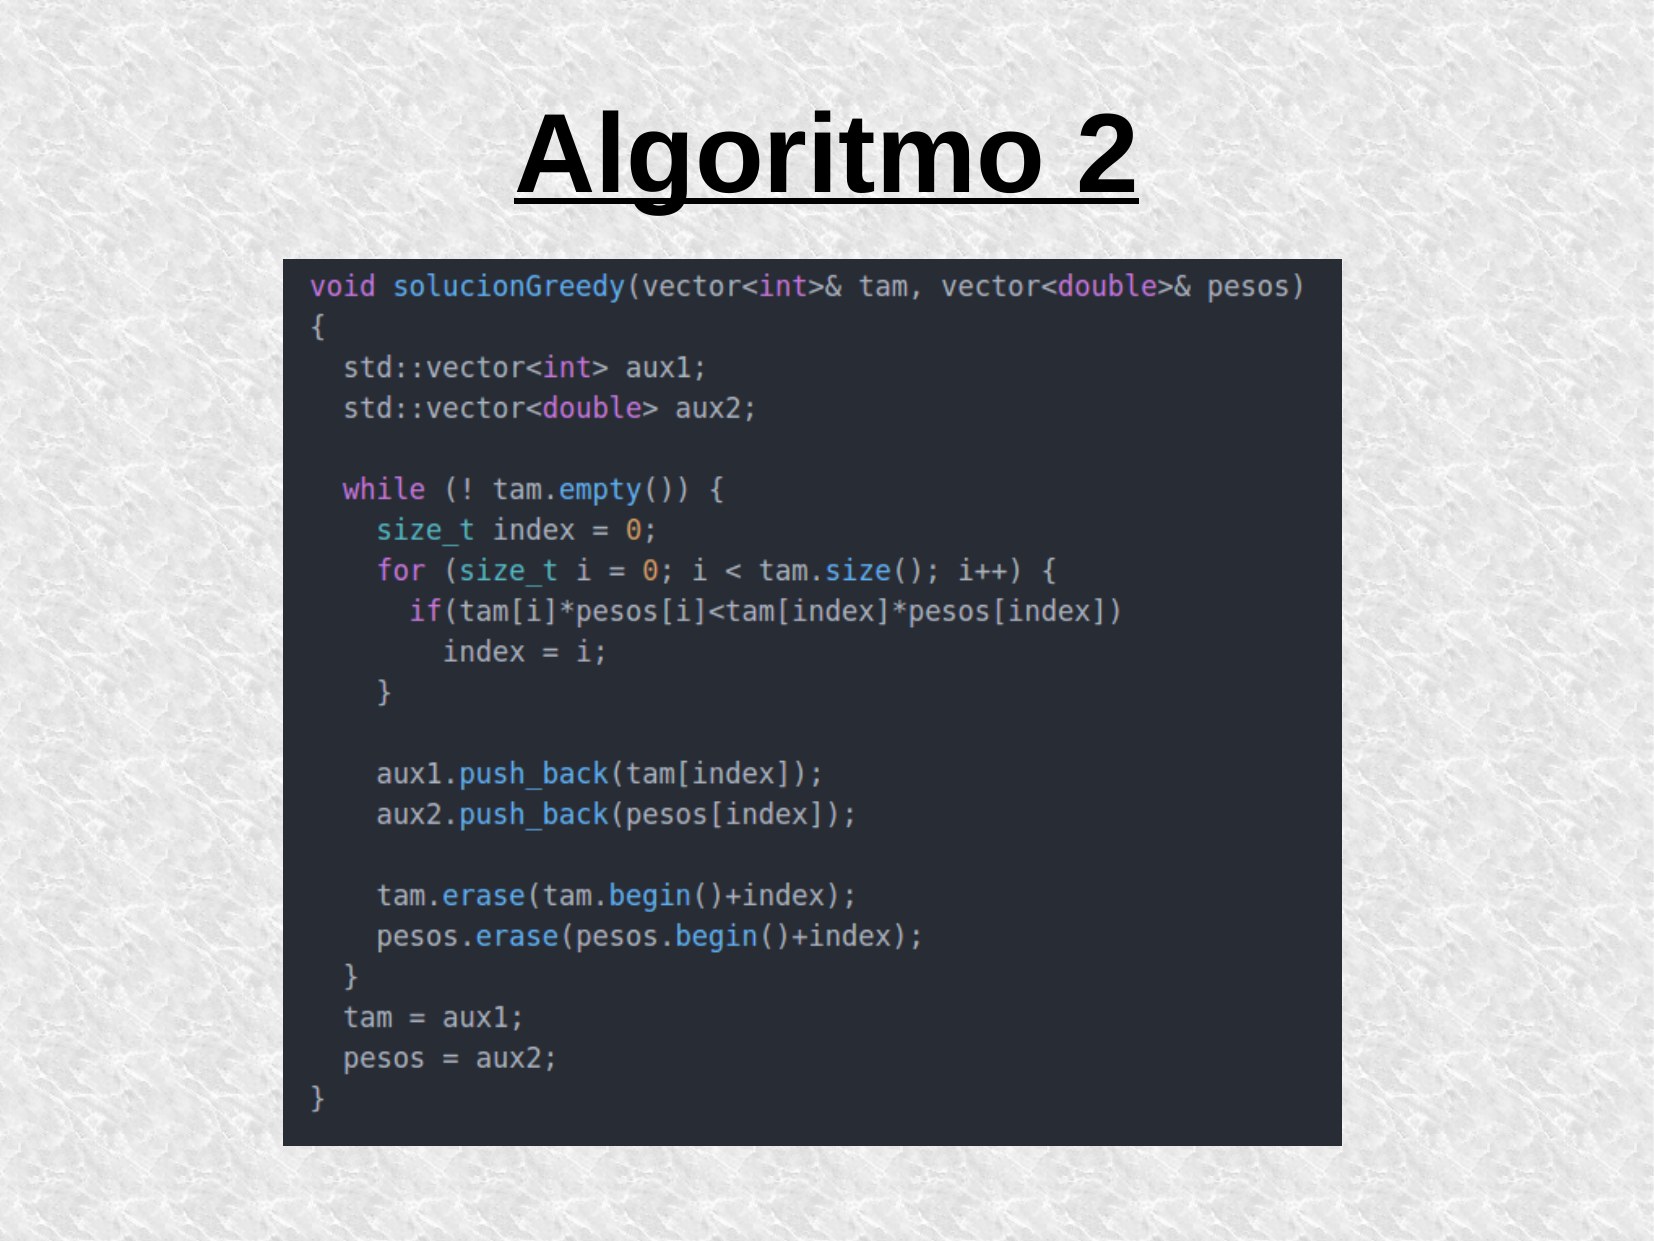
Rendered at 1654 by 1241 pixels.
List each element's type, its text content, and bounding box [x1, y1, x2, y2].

title Algoritmo 2 [82, 49, 1571, 257]
picture [0, 0, 1654, 1241]
